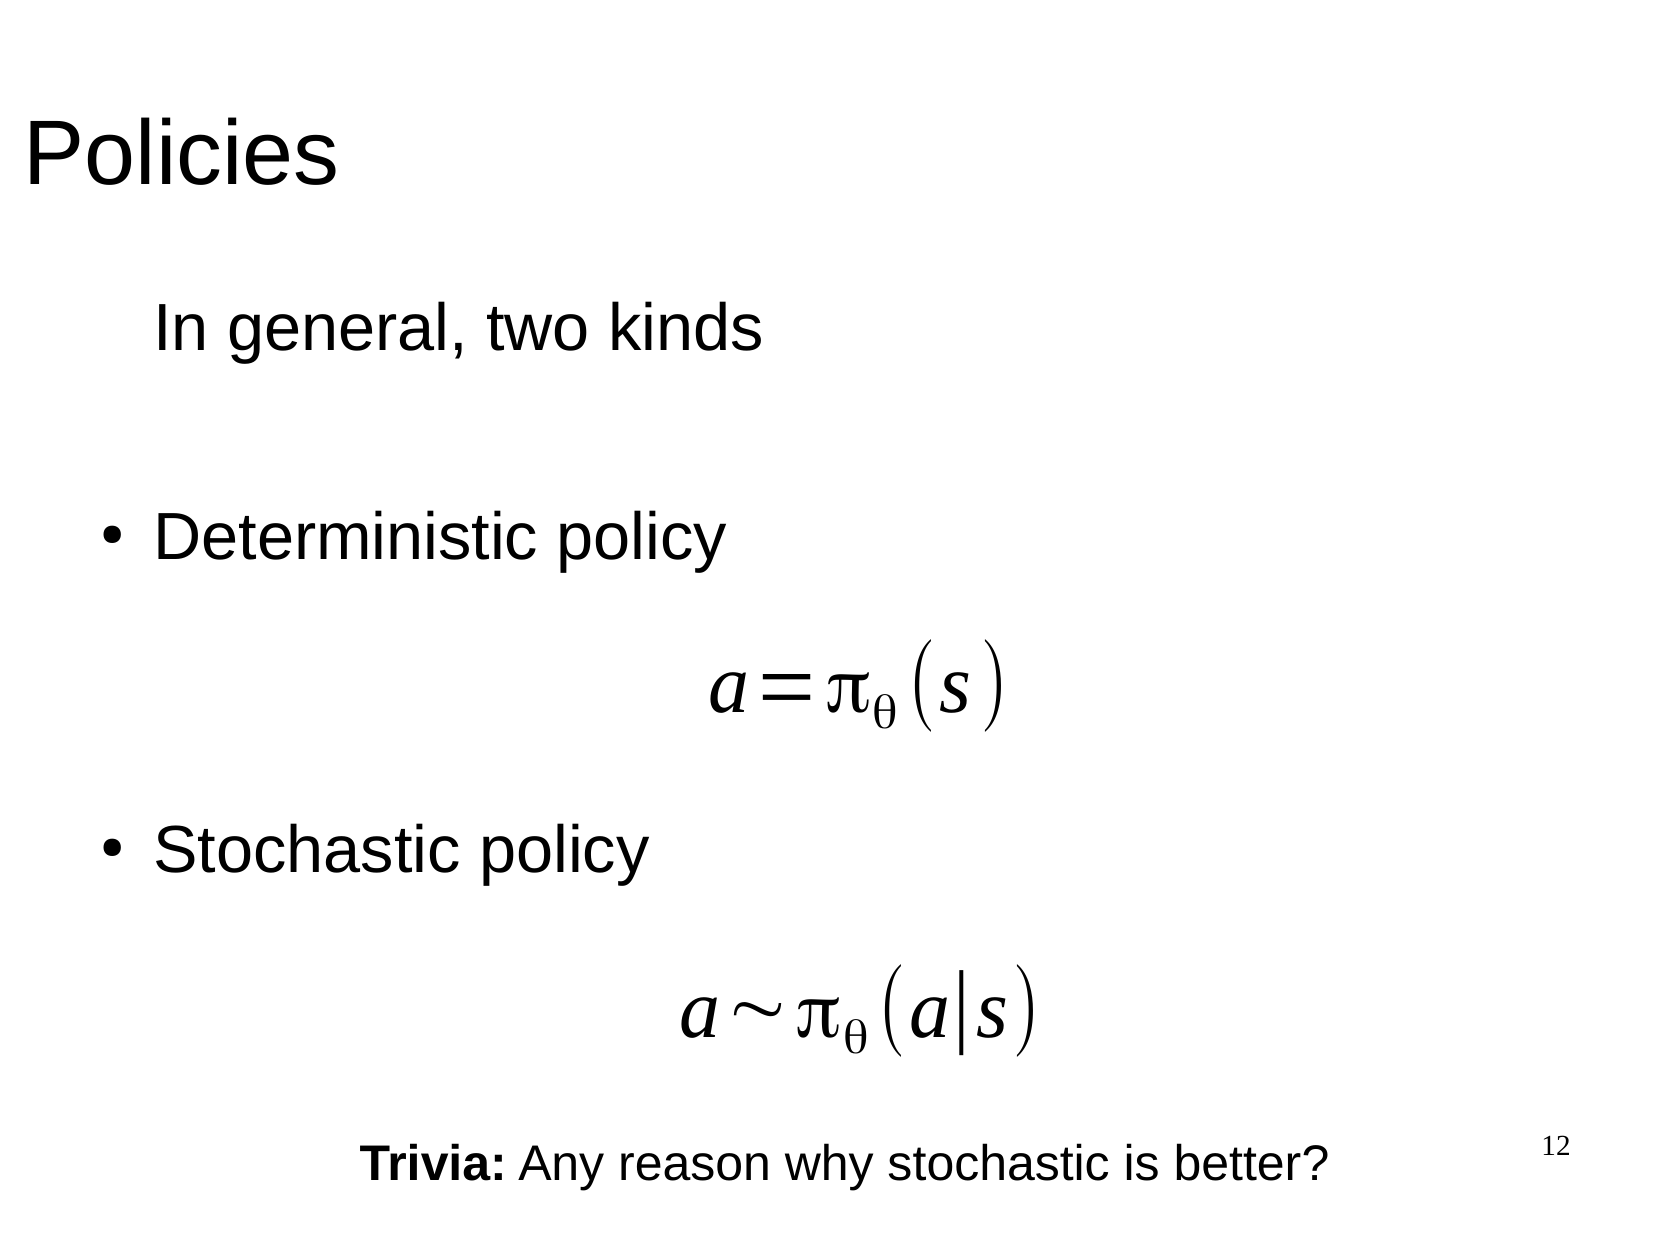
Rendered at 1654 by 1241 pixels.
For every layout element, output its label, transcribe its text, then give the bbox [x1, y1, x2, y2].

chart [688, 633, 1025, 736]
title Policies [23, 49, 1512, 257]
list In general, two kinds Deterministic policy Stochastic policy [82, 290, 1571, 1010]
chart [658, 958, 1060, 1060]
text_box Trivia: Any reason why stochastic is better? [177, 1128, 1513, 1200]
